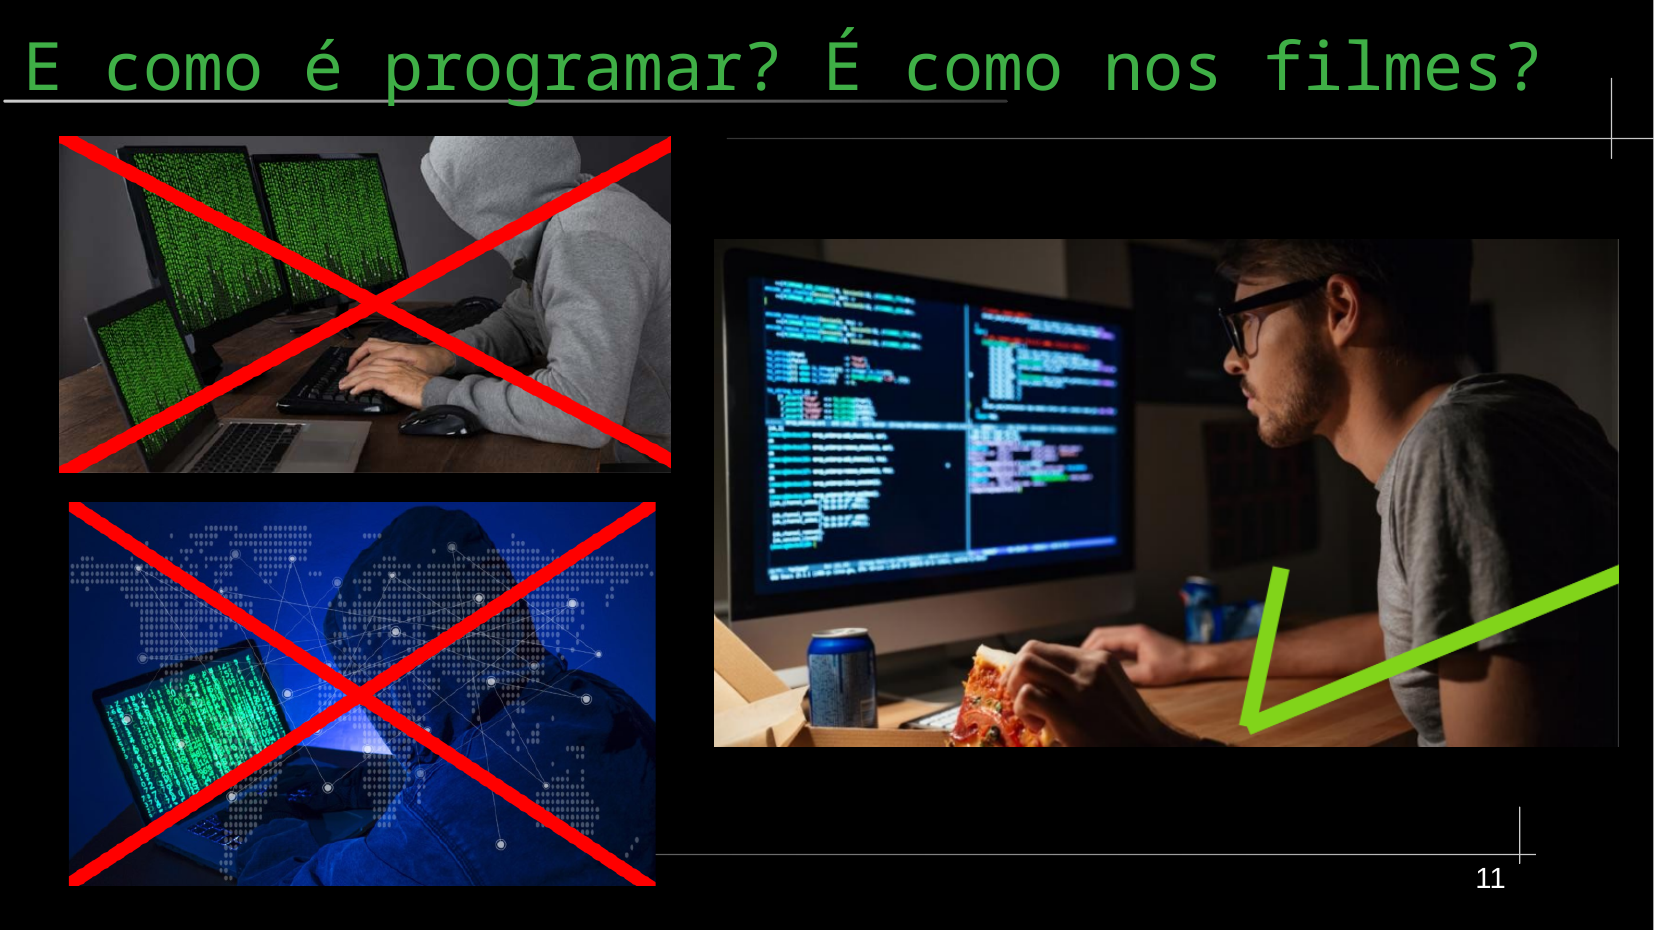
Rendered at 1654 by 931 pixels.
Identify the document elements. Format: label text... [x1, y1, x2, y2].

picture [714, 239, 1619, 747]
picture [59, 136, 671, 473]
title E como é programar? É como nos filmes? [23, 11, 1589, 119]
picture [68, 502, 656, 886]
